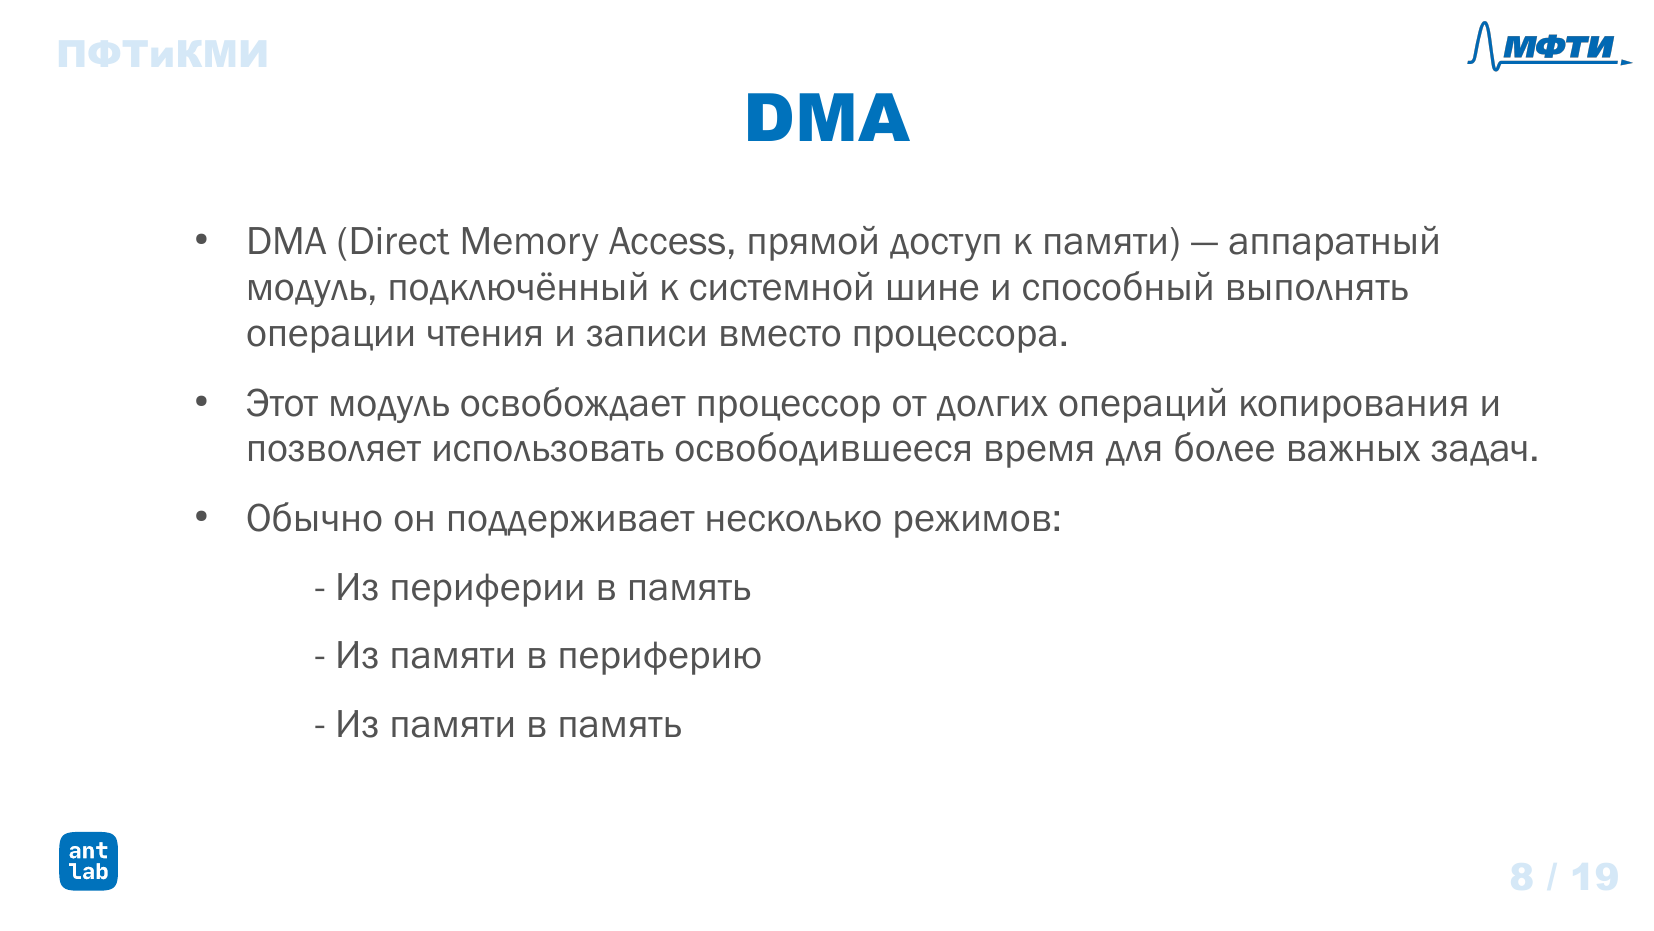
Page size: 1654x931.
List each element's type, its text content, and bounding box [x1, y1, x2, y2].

title DMA [82, 20, 1571, 209]
picture [1446, 0, 1654, 93]
list DMA (Direct Memory Access, прямой доступ к памяти) — аппаратный модуль, подключённый к системной шине и способный выполнять операции чтения и записи вместо процессора. Этот модуль освобождает процессор от долгих операций копирования и позволяет использовать освободившееся время для более важных задач. Обычно он поддерживает несколько режимов: - Из периферии в память - Из памяти в периферию - Из памяти в память [177, 217, 1571, 758]
